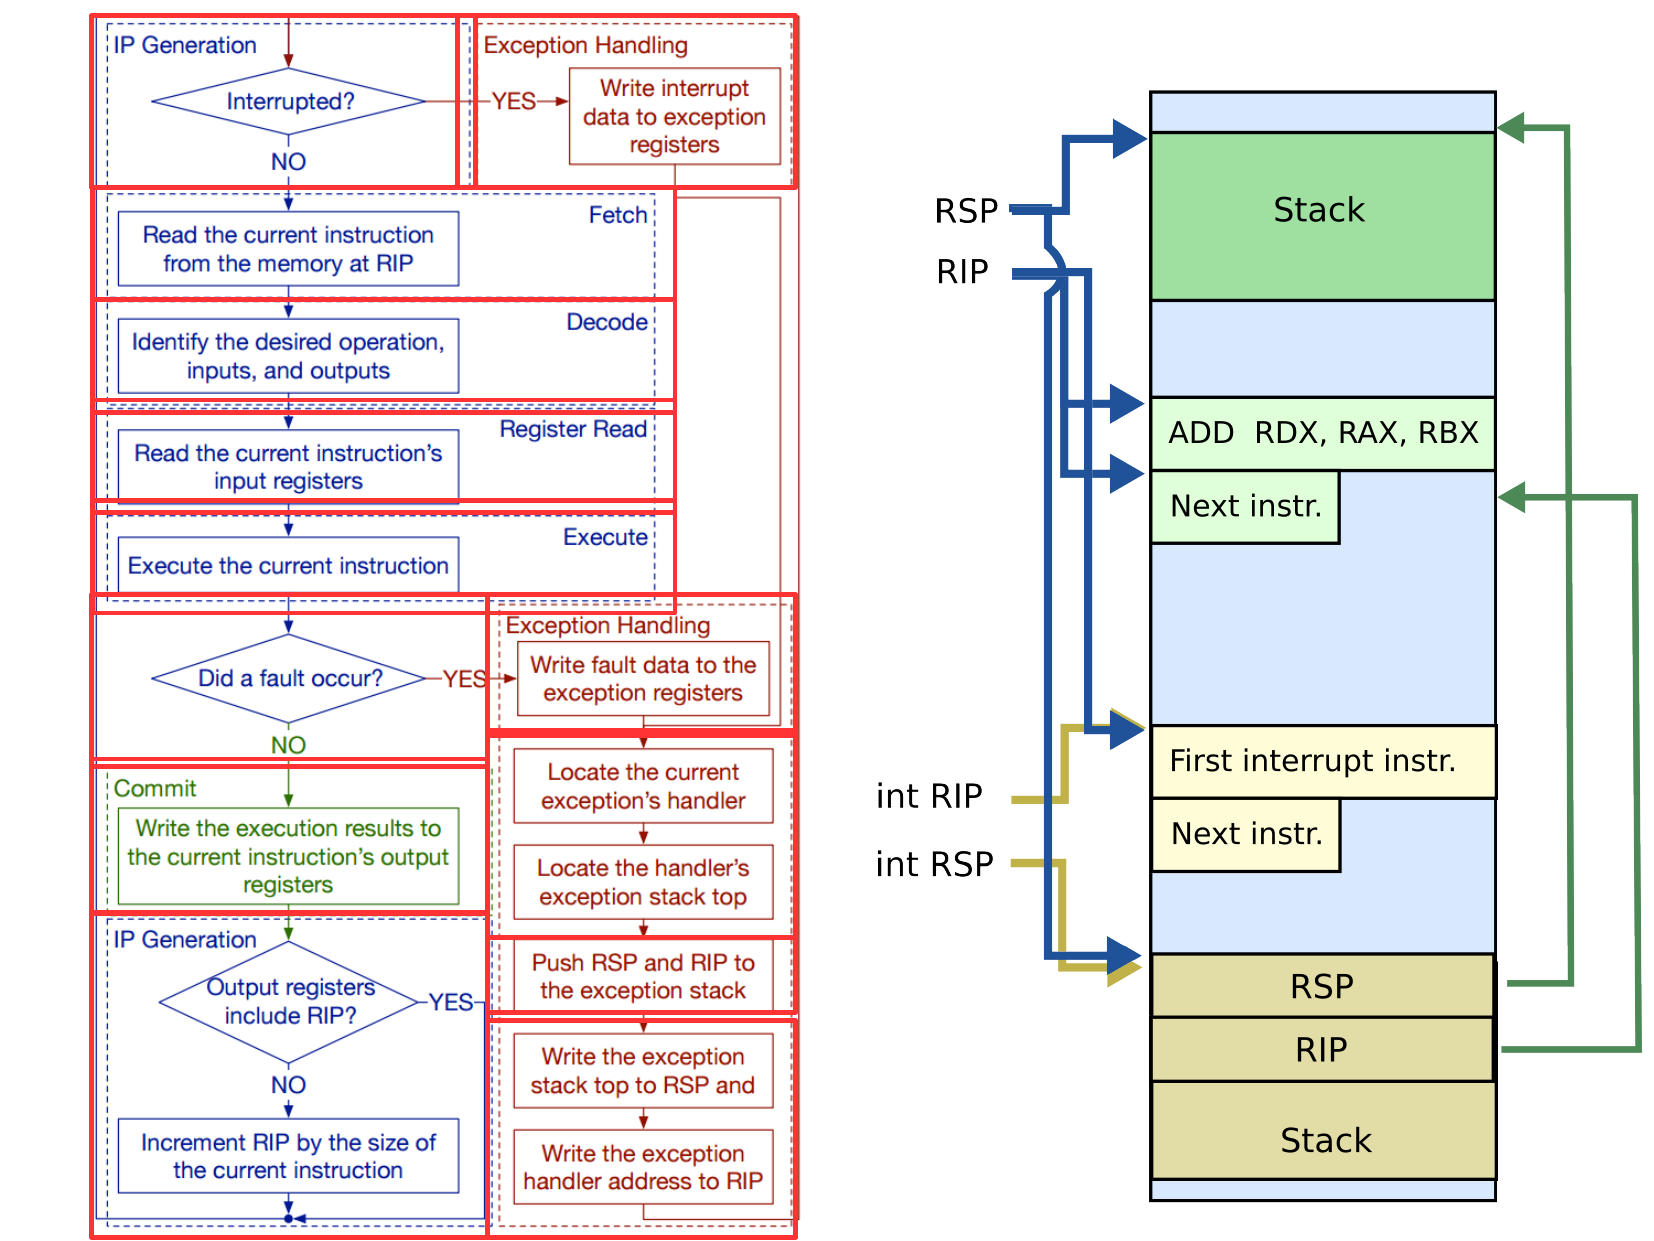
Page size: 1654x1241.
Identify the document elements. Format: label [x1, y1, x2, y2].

picture [75, 0, 817, 1241]
picture [878, 80, 1642, 1212]
